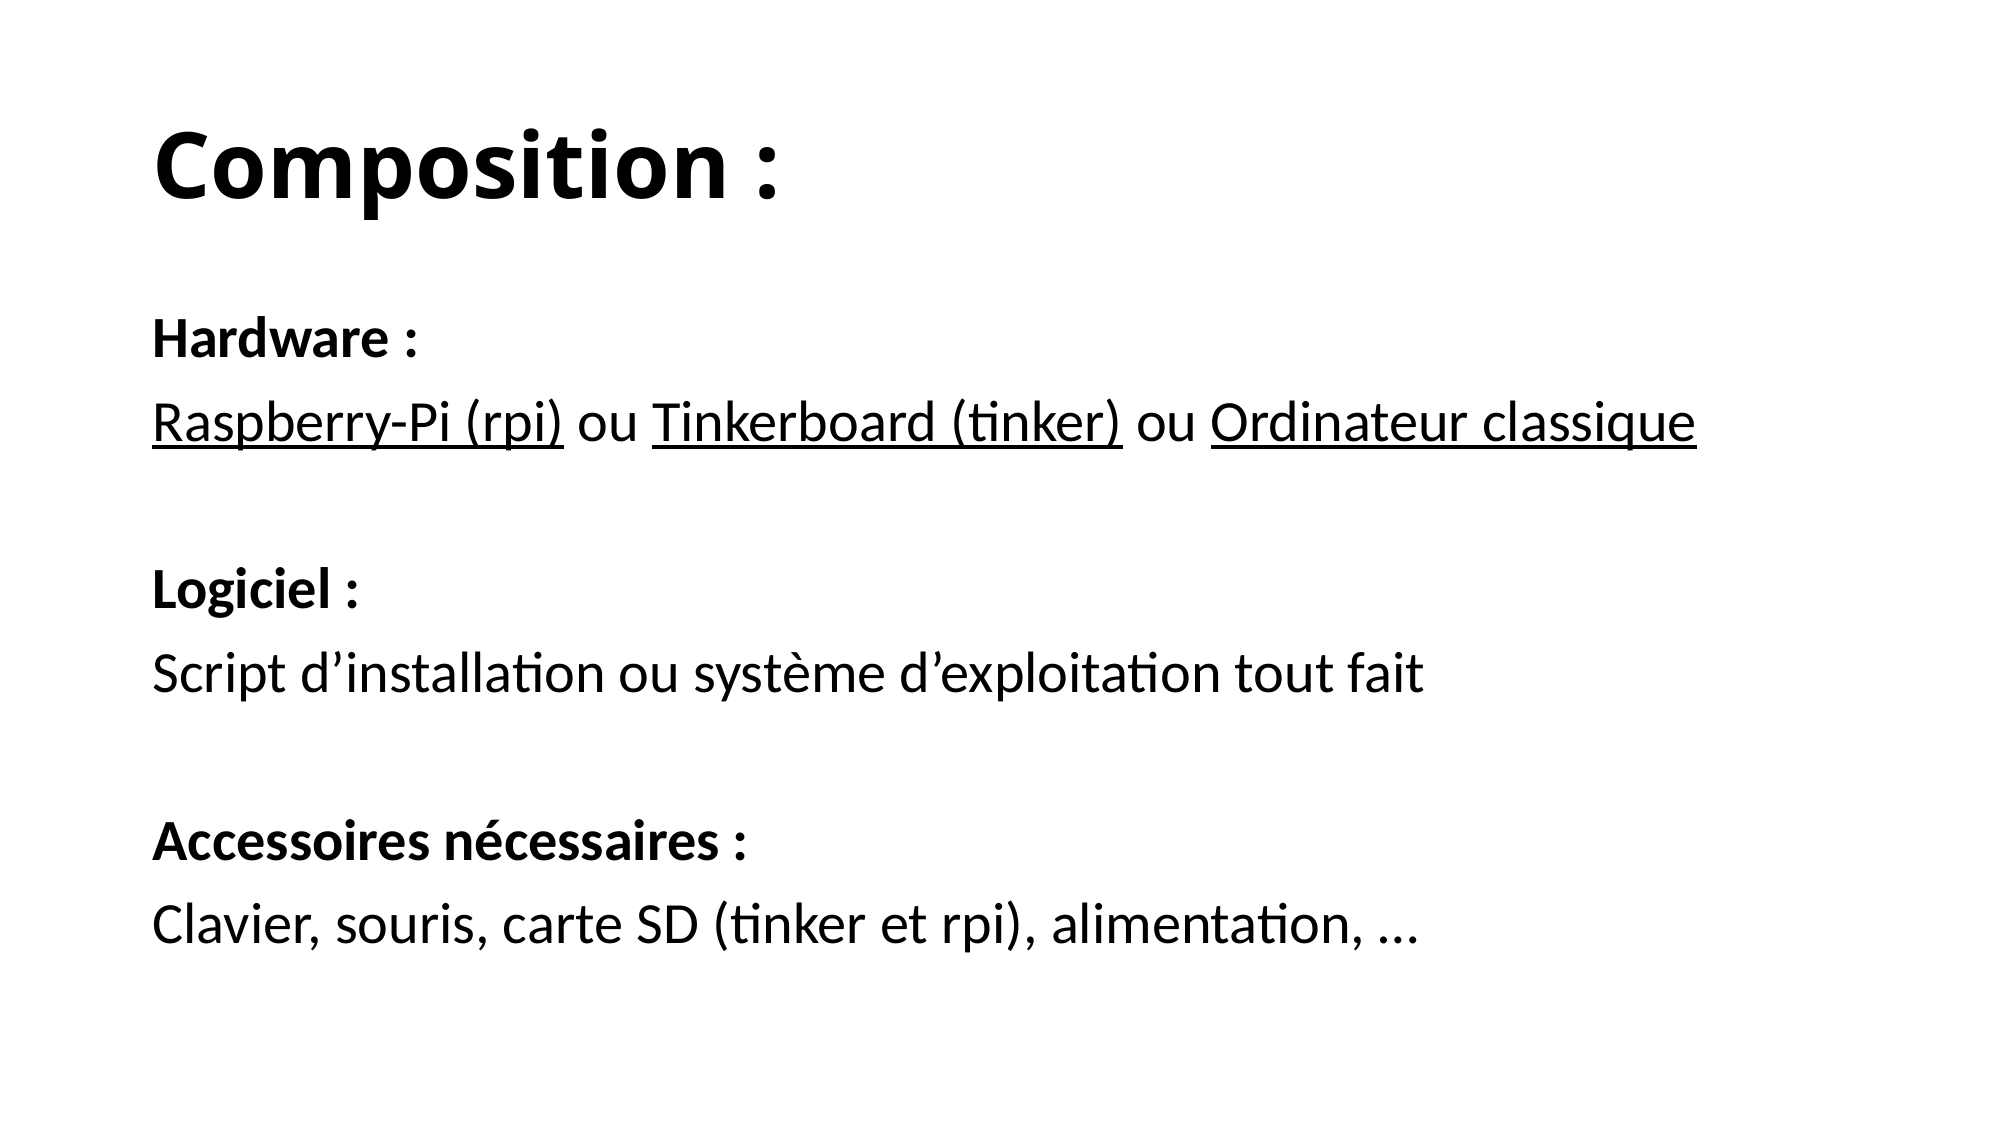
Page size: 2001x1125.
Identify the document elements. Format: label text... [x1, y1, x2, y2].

title Composition : [137, 59, 1863, 278]
list Hardware : Raspberry-Pi (rpi) ou Tinkerboard (tinker) ou Ordinateur classique Logiciel : Script d’installation ou système d’exploitation tout fait Accessoires nécessaires : Clavier, souris, carte SD (tinker et rpi), alimentation, … [137, 299, 1863, 1014]
